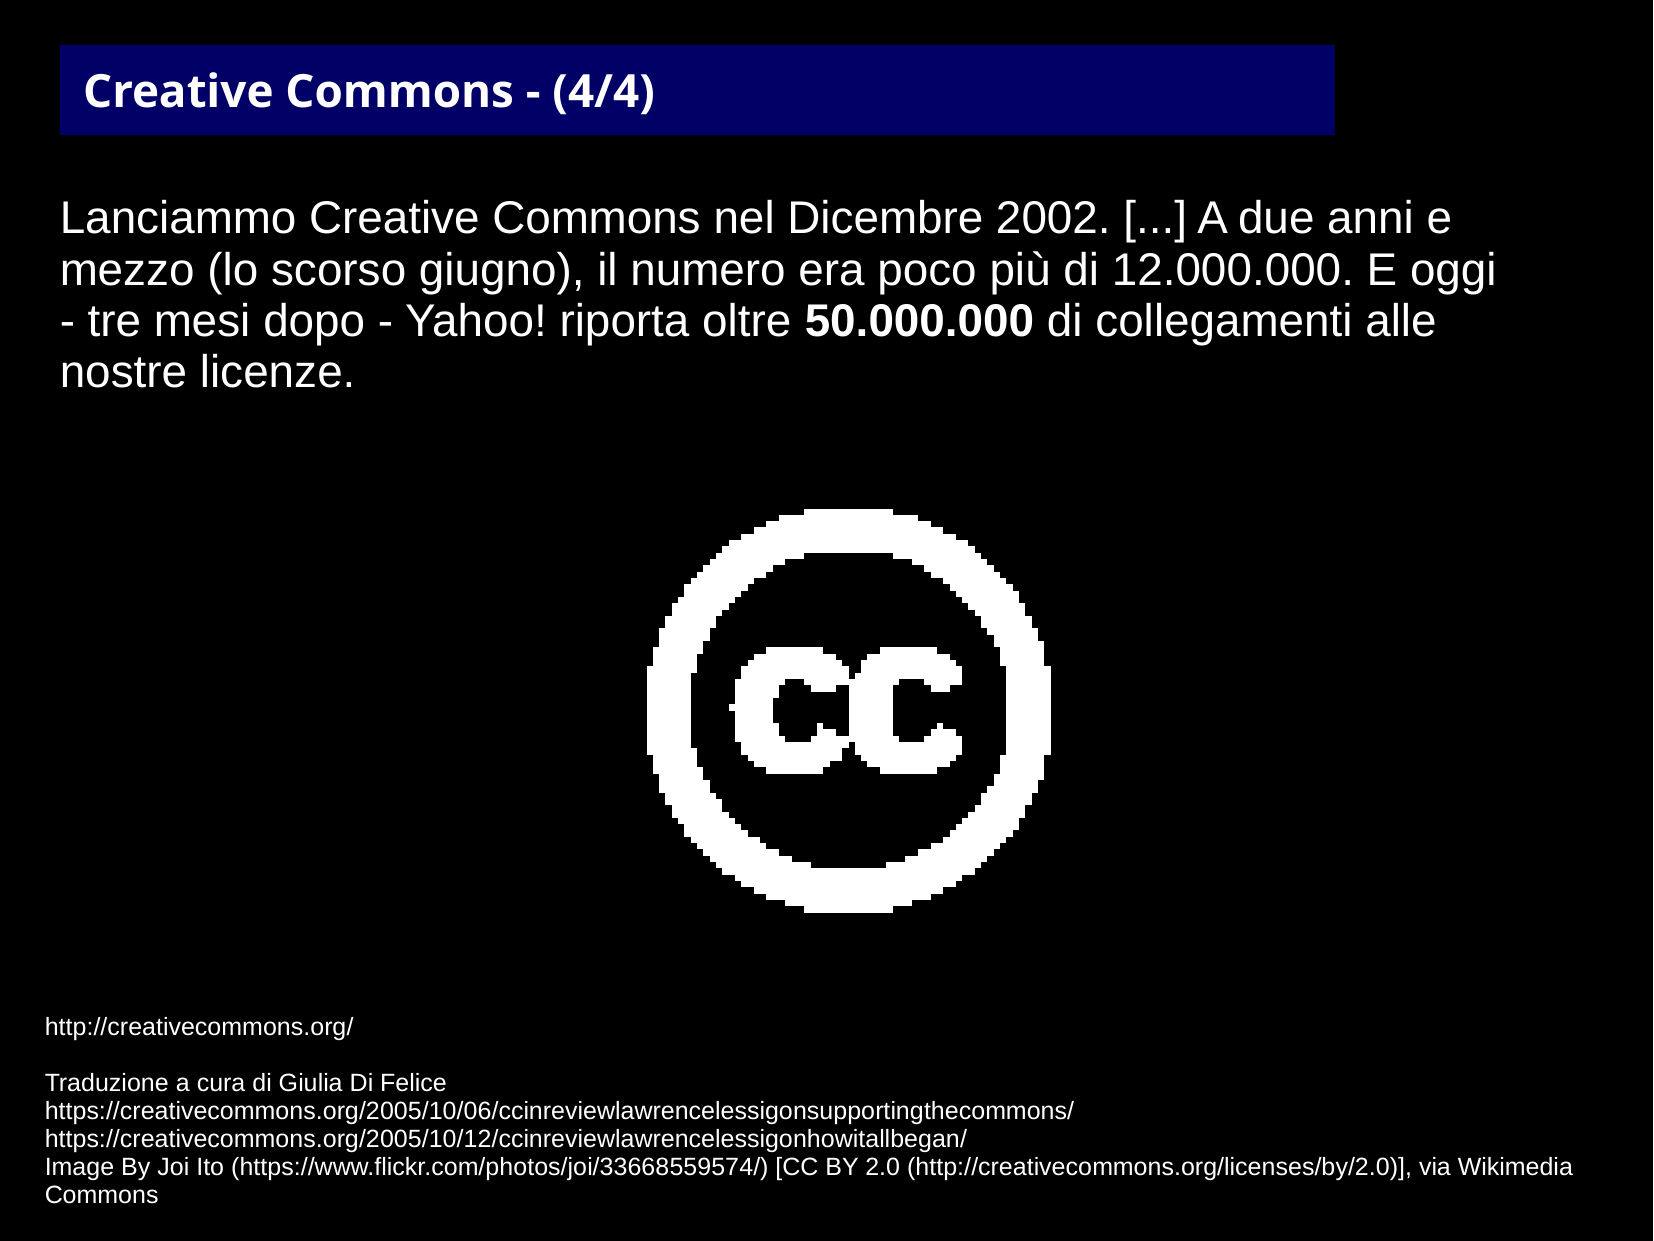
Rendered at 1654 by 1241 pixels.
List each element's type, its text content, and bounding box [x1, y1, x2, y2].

list Creative Commons - (4/4) [59, 45, 1335, 136]
text_box http://creativecommons.org/ Traduzione a cura di Giulia Di Felice https://creativecommons.org/2005/10/06/ccinreviewlawrencelessigonsupportingthecommons/ https://creativecommons.org/2005/10/12/ccinreviewlawrencelessigonhowitallbegan/ Image By Joi Ito (https://www.flickr.com/photos/joi/33668559574/) [CC BY 2.0 (http://creativecommons.org/licenses/by/2.0)], via Wikimedia Commons [30, 1005, 1646, 1241]
picture [647, 509, 1051, 913]
text_box Lanciammo Creative Commons nel Dicembre 2002. [...] A due anni e mezzo (lo scorso giugno), il numero era poco più di 12.000.000. E oggi - tre mesi dopo - Yahoo! riporta oltre 50.000.000 di collegamenti alle nostre licenze. [45, 184, 1531, 614]
